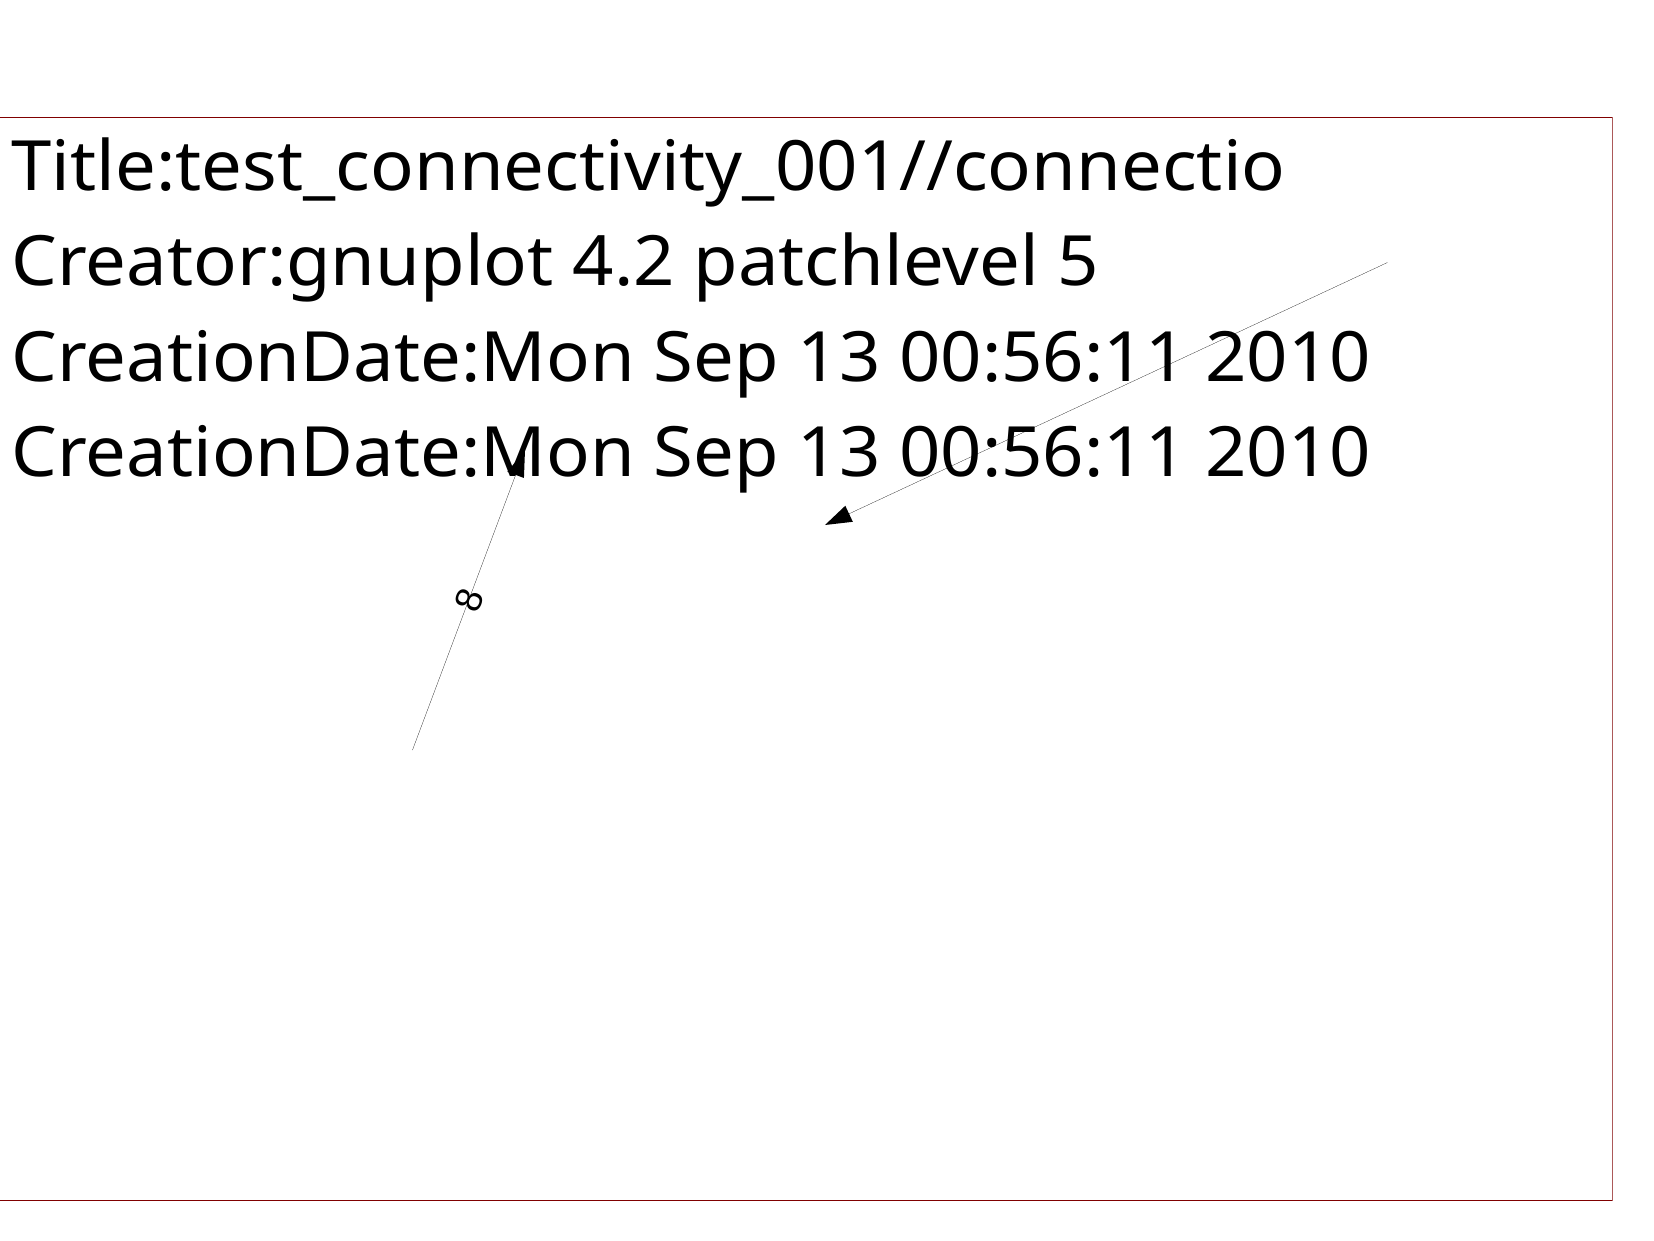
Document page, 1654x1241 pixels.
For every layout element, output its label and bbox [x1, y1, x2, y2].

picture [0, 112, 1613, 1201]
